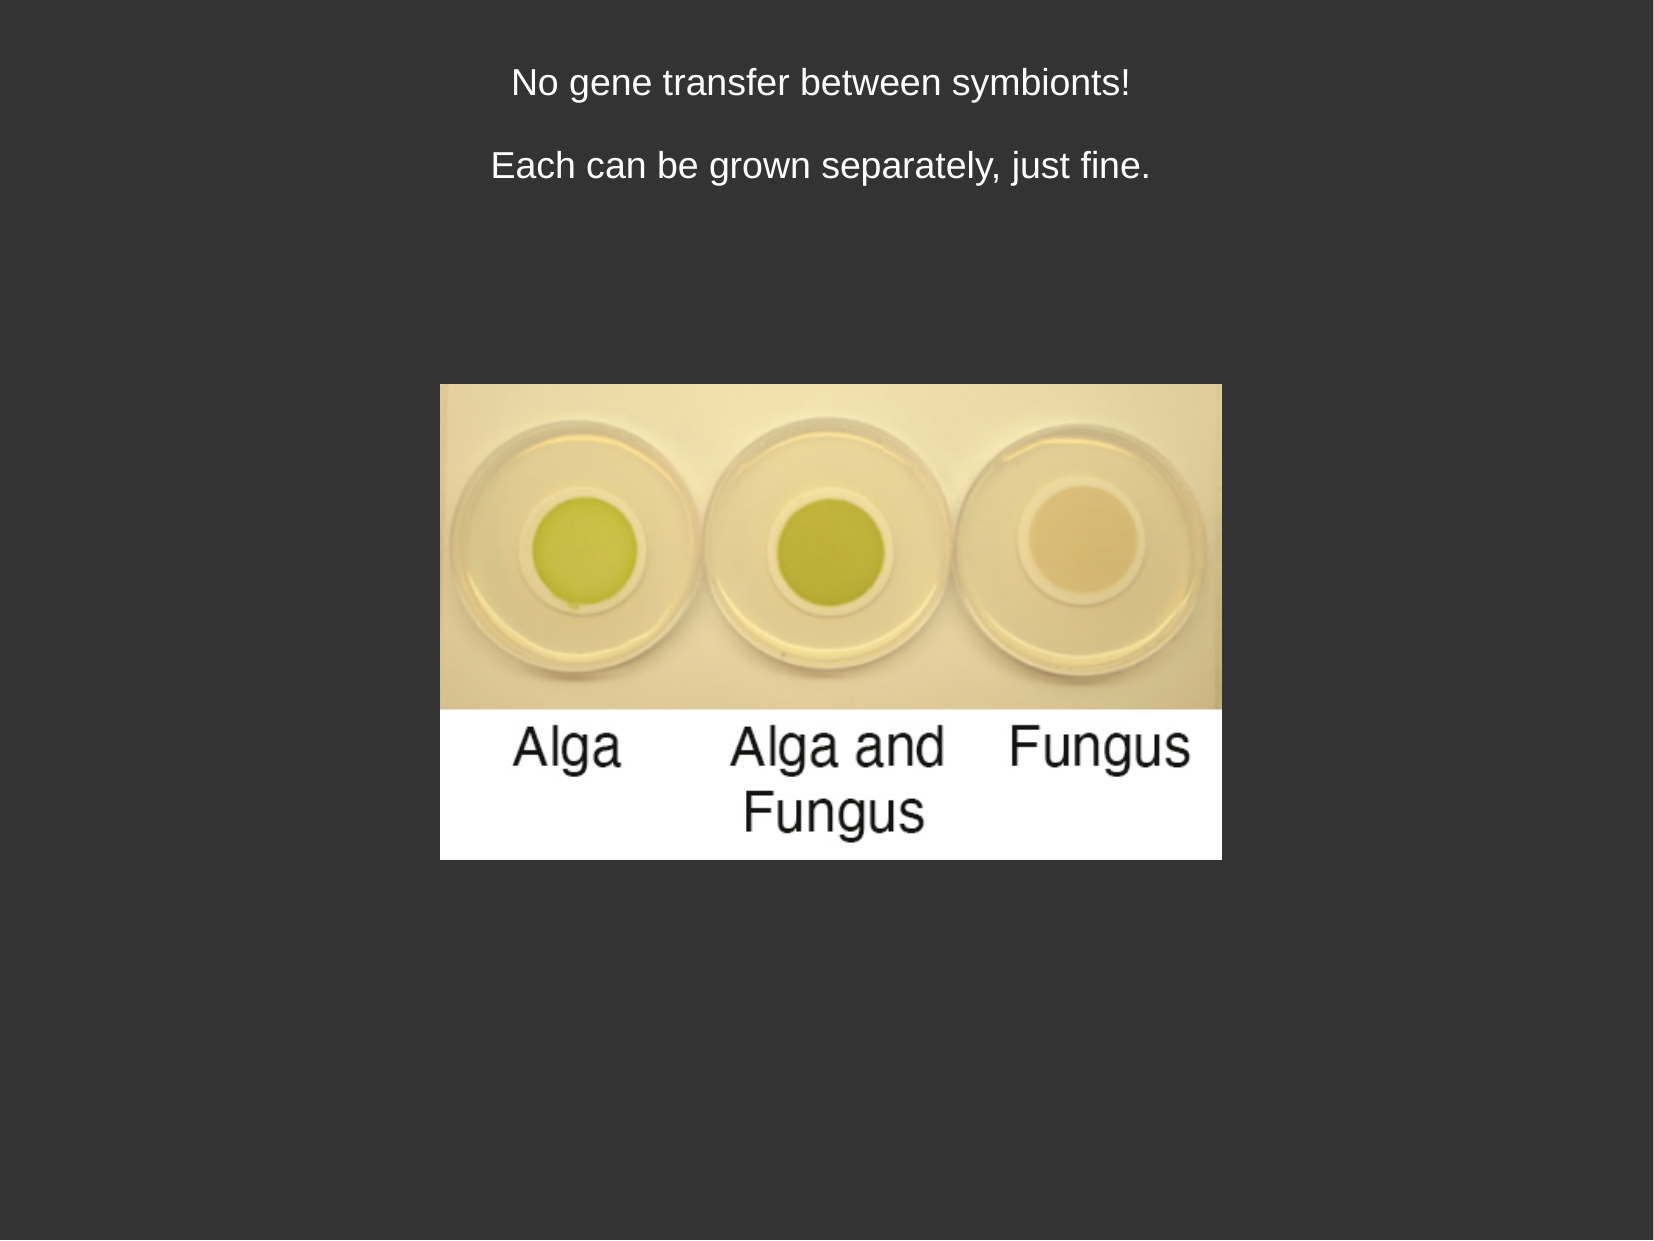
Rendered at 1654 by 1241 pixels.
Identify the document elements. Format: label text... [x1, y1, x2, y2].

picture [440, 384, 1222, 860]
text_box No gene transfer between symbionts! Each can be grown separately, just fine. [104, 53, 1538, 195]
